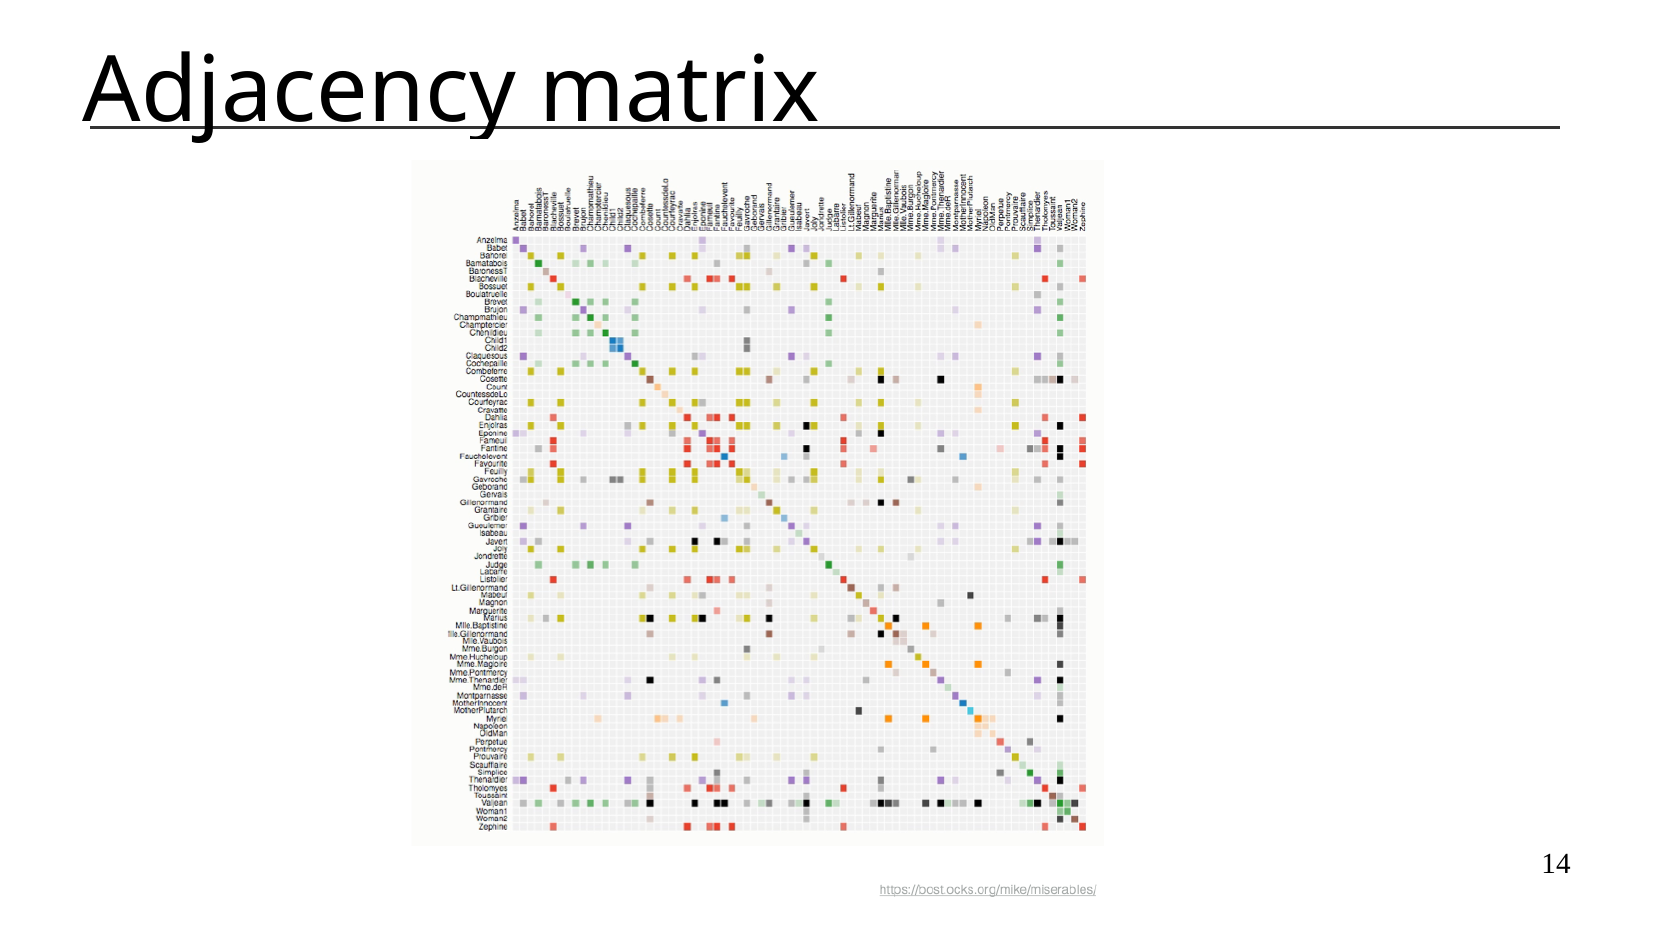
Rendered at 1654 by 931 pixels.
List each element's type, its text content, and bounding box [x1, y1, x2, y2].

title Adjacency matrix [82, 32, 1571, 140]
picture [411, 139, 1132, 927]
